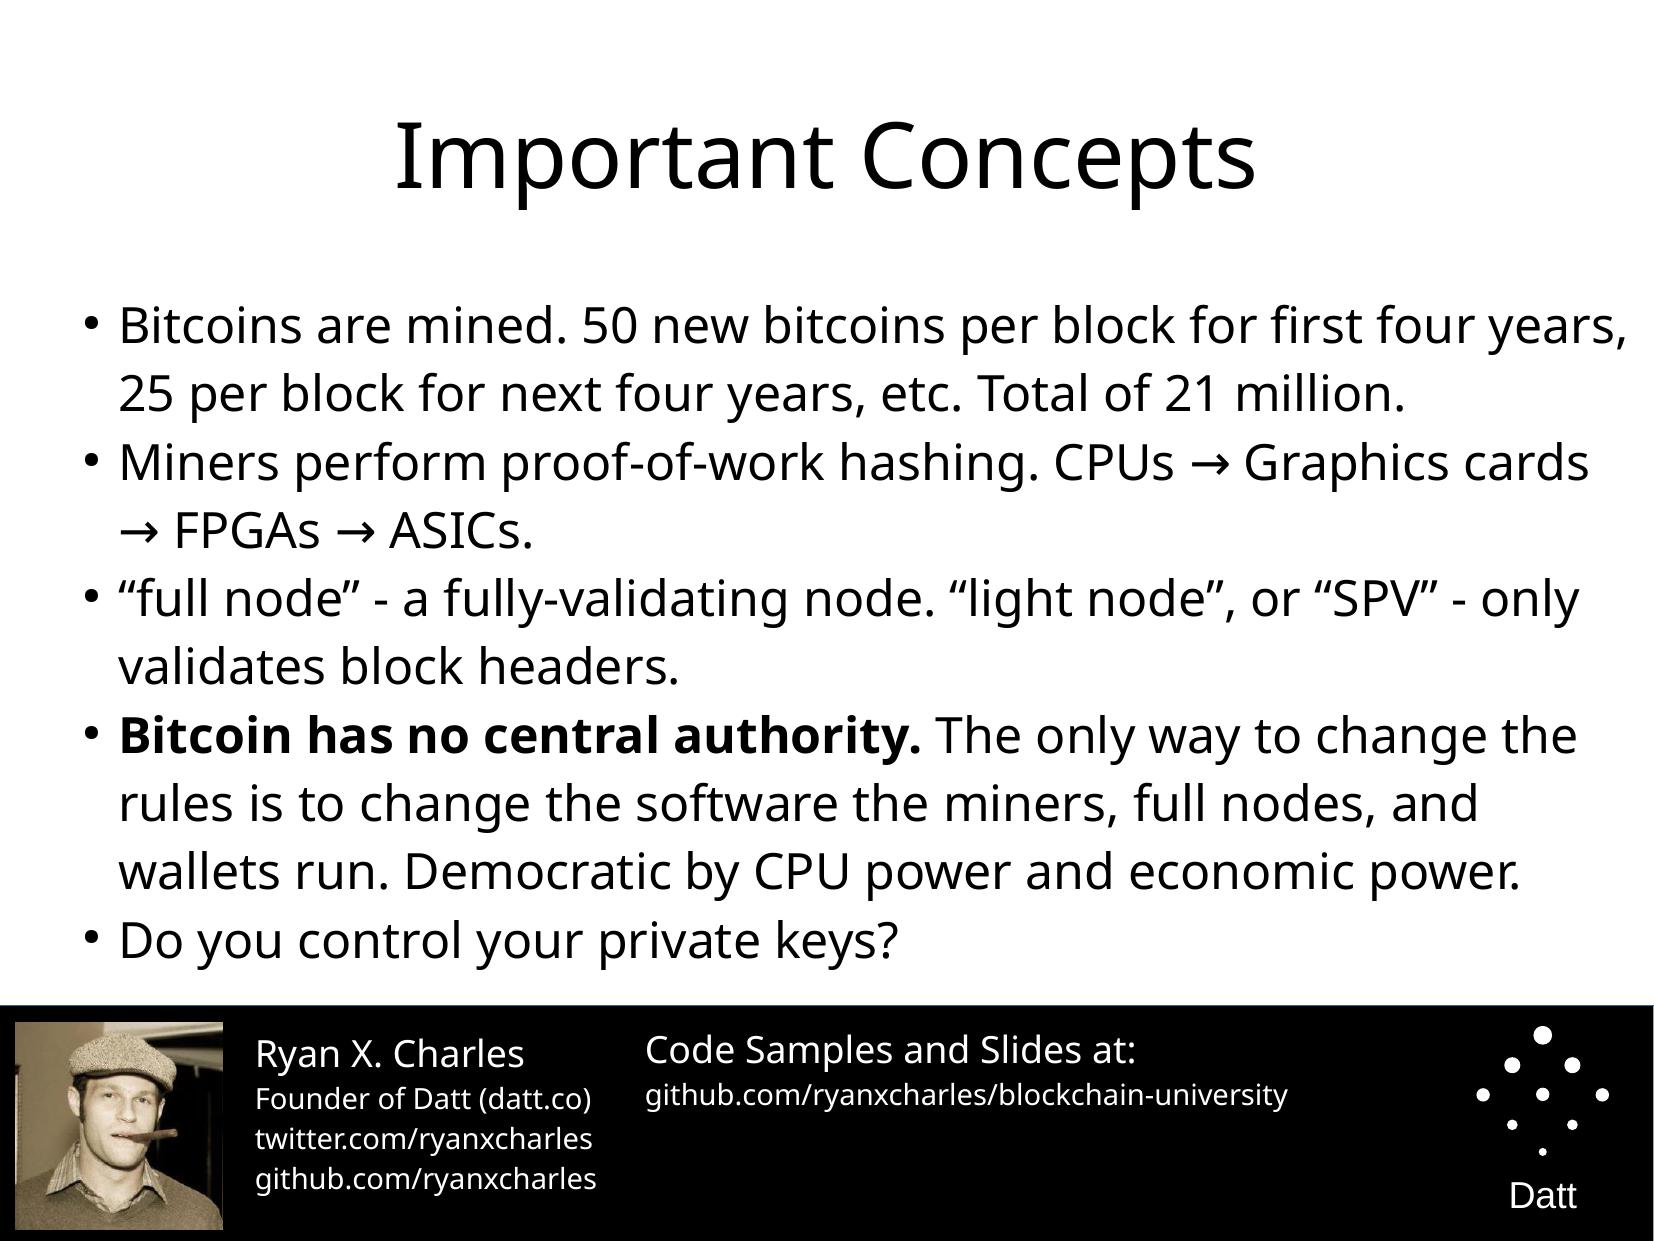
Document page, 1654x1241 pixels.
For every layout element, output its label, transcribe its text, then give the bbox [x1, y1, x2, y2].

text_box Code Samples and Slides at: github.com/ryanxcharles/blockchain-university [630, 1015, 1403, 1156]
text_box Ryan X. Charles Founder of Datt (datt.co) twitter.com/ryanxcharles github.com/ryanxcharles [240, 1020, 976, 1241]
text_box [0, 1005, 1654, 1241]
picture [15, 1022, 223, 1231]
picture [1475, 1023, 1611, 1159]
text_box Datt [1452, 1167, 1633, 1241]
title Important Concepts [82, 49, 1571, 257]
subtitle Bitcoins are mined. 50 new bitcoins per block for first four years, 25 per block for next four years, etc. Total of 21 million. Miners perform proof-of-work hashing. CPUs → Graphics cards → FPGAs → ASICs. “full node” - a fully-validating node. “light node”, or “SPV” - only validates block headers. Bitcoin has no central authority. The only way to change the rules is to change the software the miners, full nodes, and wallets run. Democratic by CPU power and economic power. Do you control your private keys? [82, 290, 1636, 1010]
